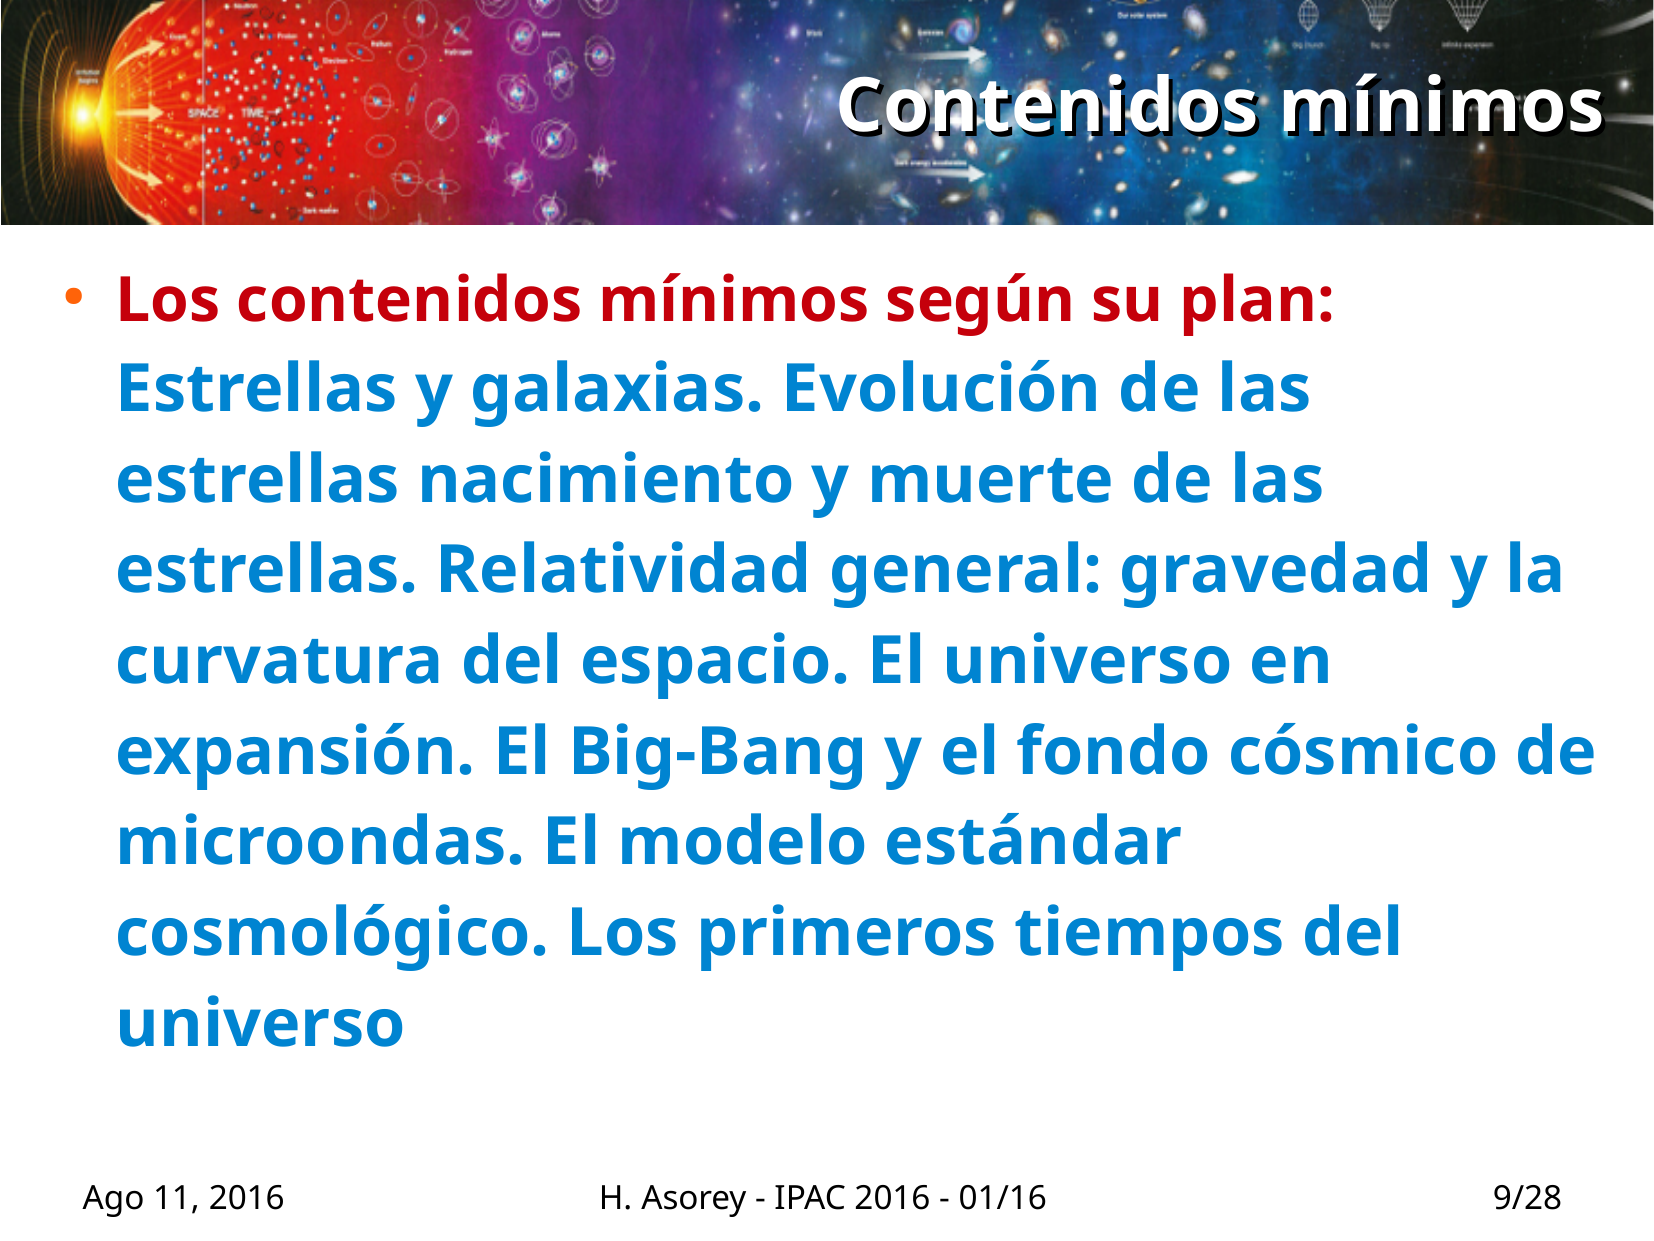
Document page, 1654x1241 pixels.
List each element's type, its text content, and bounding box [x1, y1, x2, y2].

title Contenidos mínimos [45, 15, 1606, 191]
picture [1, 0, 1654, 225]
list Los contenidos mínimos según su plan: Estrellas y galaxias. Evolución de las estrellas nacimiento y muerte de las estrellas. Relatividad general: gravedad y la curvatura del espacio. El universo en expansión. El Big-Bang y el fondo cósmico de microondas. El modelo estándar cosmológico. Los primeros tiempos del universo [45, 255, 1606, 1156]
